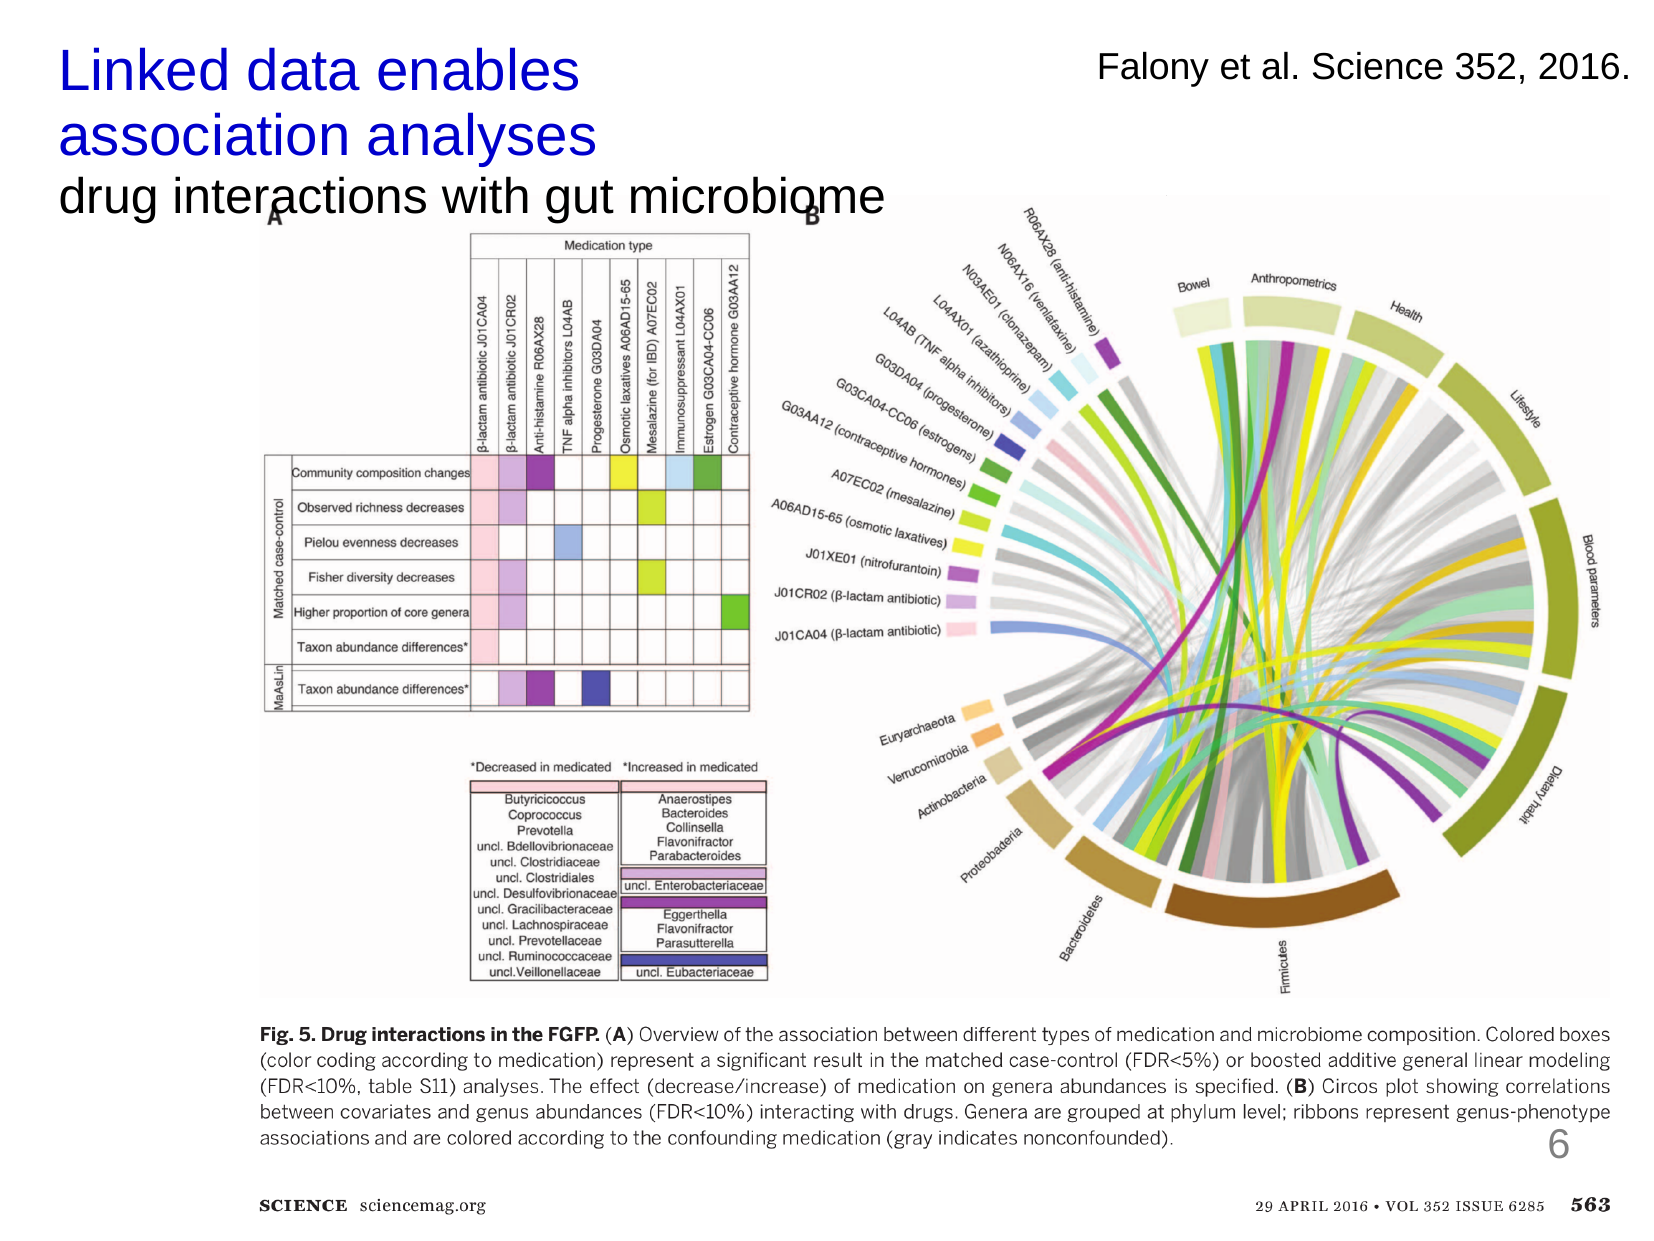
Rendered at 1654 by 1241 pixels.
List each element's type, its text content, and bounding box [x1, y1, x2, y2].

text_box Linked data enables association analyses drug interactions with gut microbiome [43, 30, 1075, 232]
title <number> [1505, 1120, 1613, 1168]
text_box Falony et al. Science 352, 2016. [1075, 41, 1644, 98]
picture [212, 174, 1644, 1239]
